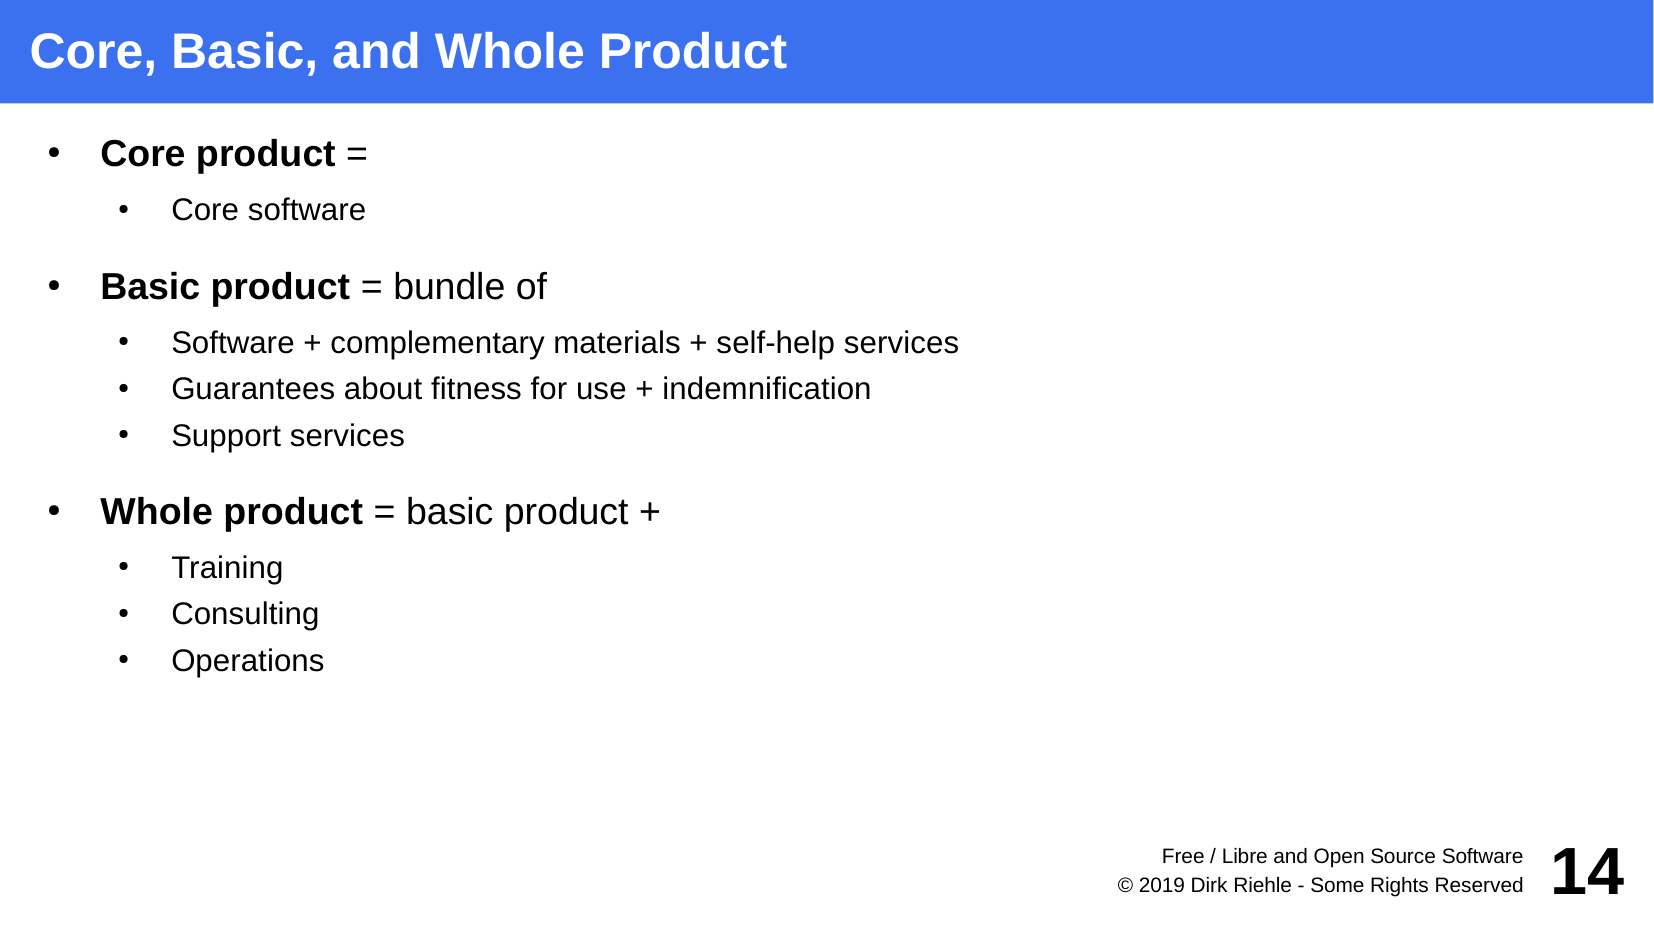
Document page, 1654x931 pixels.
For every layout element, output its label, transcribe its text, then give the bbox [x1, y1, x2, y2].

list Core product = Core software Basic product = bundle of Software + complementary materials + self-help services Guarantees about fitness for use + indemnification Support services Whole product = basic product + Training Consulting Operations [29, 132, 1625, 813]
title Core, Basic, and Whole Product [0, 0, 1654, 104]
